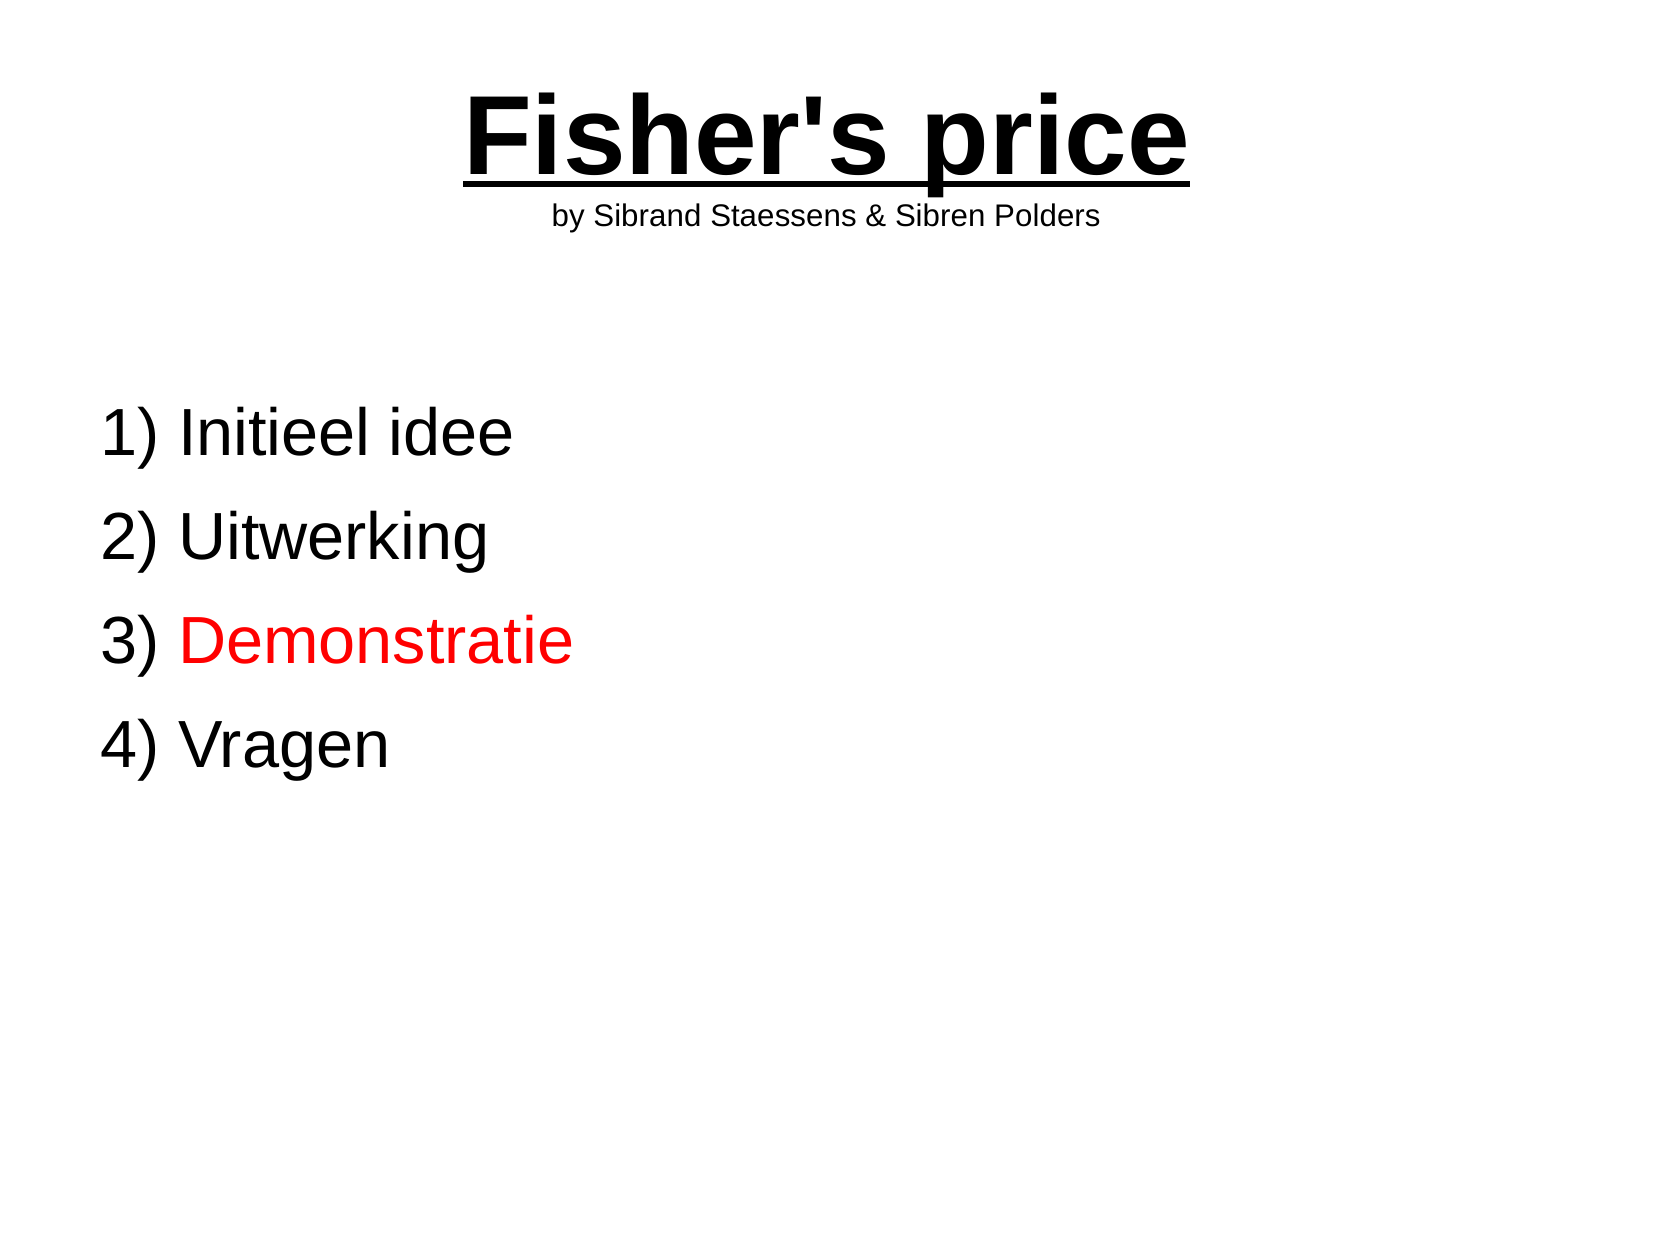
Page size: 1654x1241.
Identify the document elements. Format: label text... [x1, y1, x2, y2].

list Initieel idee Uitwerking Demonstratie Vragen [82, 290, 1571, 1094]
title Fisher's price by Sibrand Staessens & Sibren Polders [82, 56, 1571, 250]
